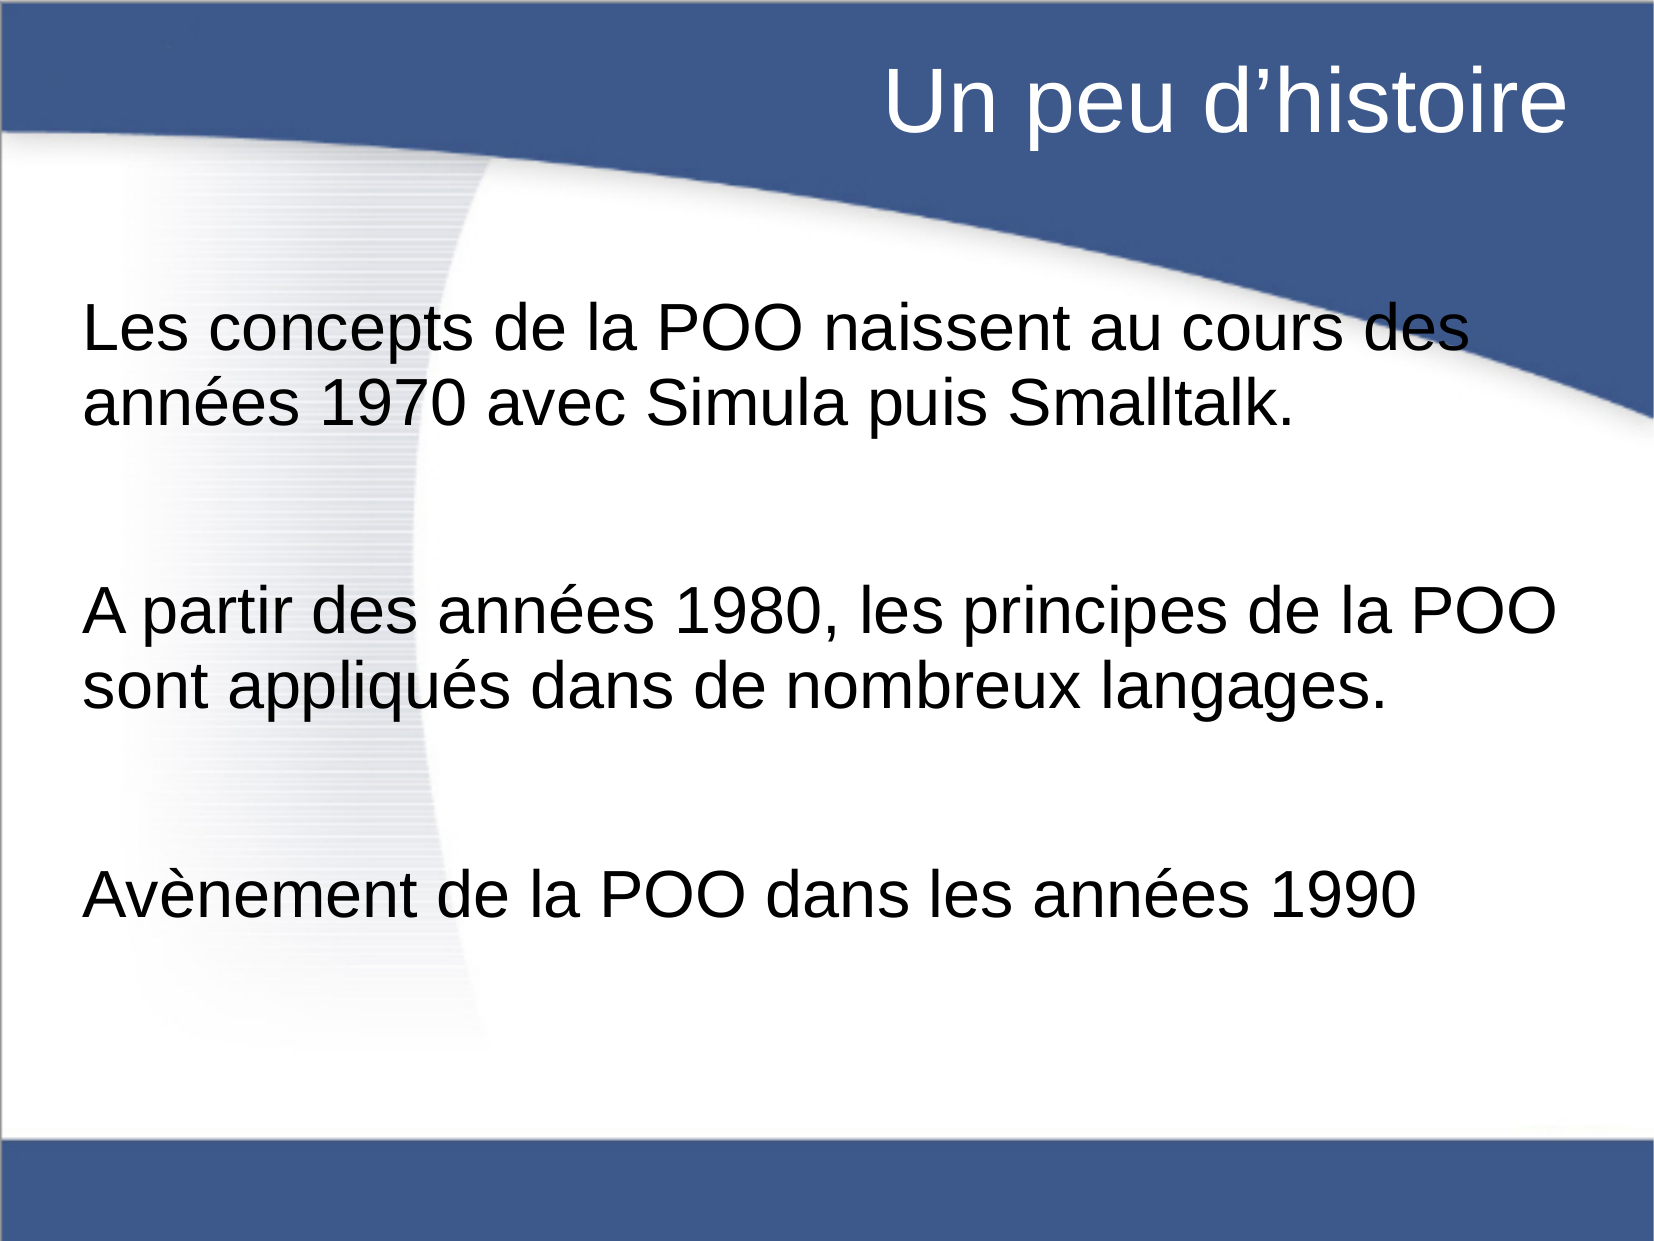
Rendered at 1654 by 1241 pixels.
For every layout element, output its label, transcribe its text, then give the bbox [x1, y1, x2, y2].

picture [0, 0, 1654, 1241]
title Un peu d’histoire [82, 49, 1571, 257]
list Les concepts de la POO naissent au cours des années 1970 avec Simula puis Smalltalk. A partir des années 1980, les principes de la POO sont appliqués dans de nombreux langages. Avènement de la POO dans les années 1990 [82, 290, 1571, 1087]
